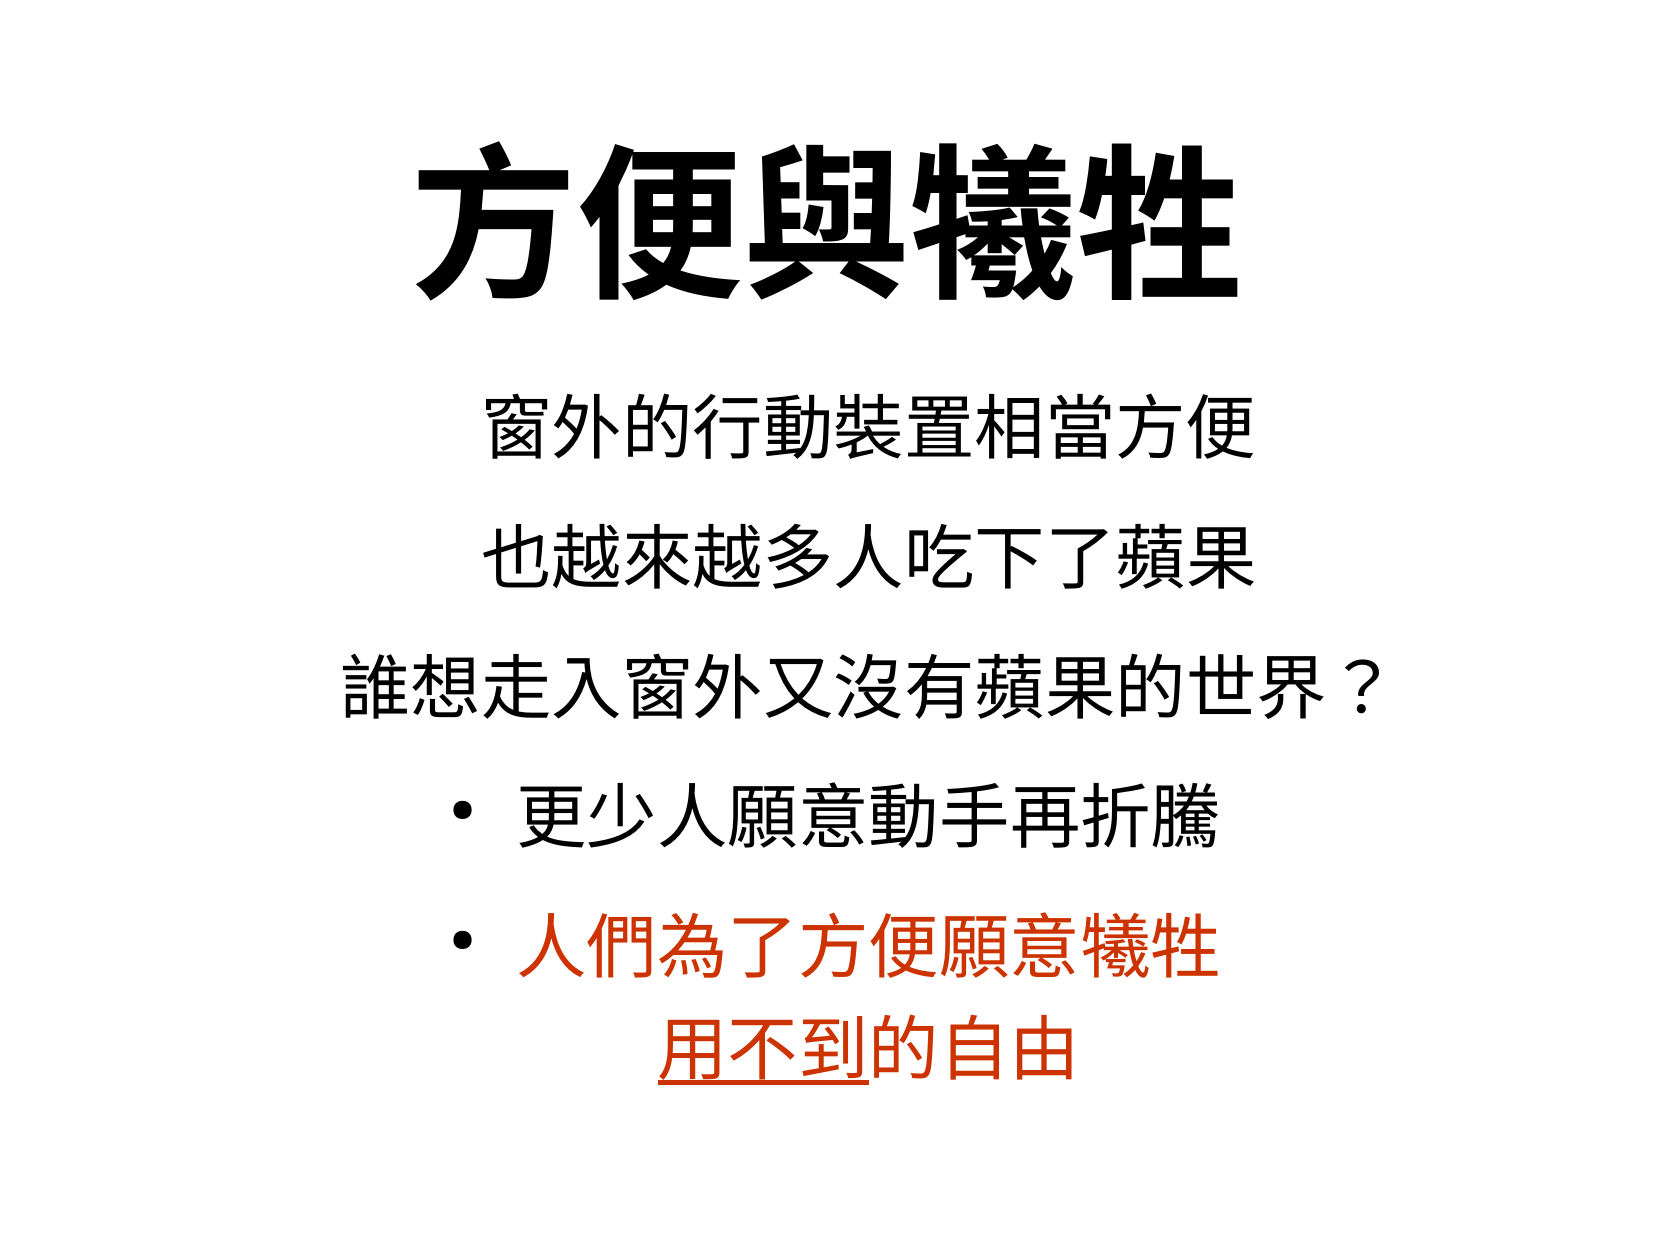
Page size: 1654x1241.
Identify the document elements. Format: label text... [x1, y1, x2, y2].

list 窗外的行動裝置相當方便 也越來越多人吃下了蘋果 誰想走入窗外又沒有蘋果的世界？ 更少人願意動手再折騰 人們為了方便願意犧牲 用不到的自由 [242, 372, 1430, 1105]
title 方便與犧牲 [82, 64, 1571, 361]
